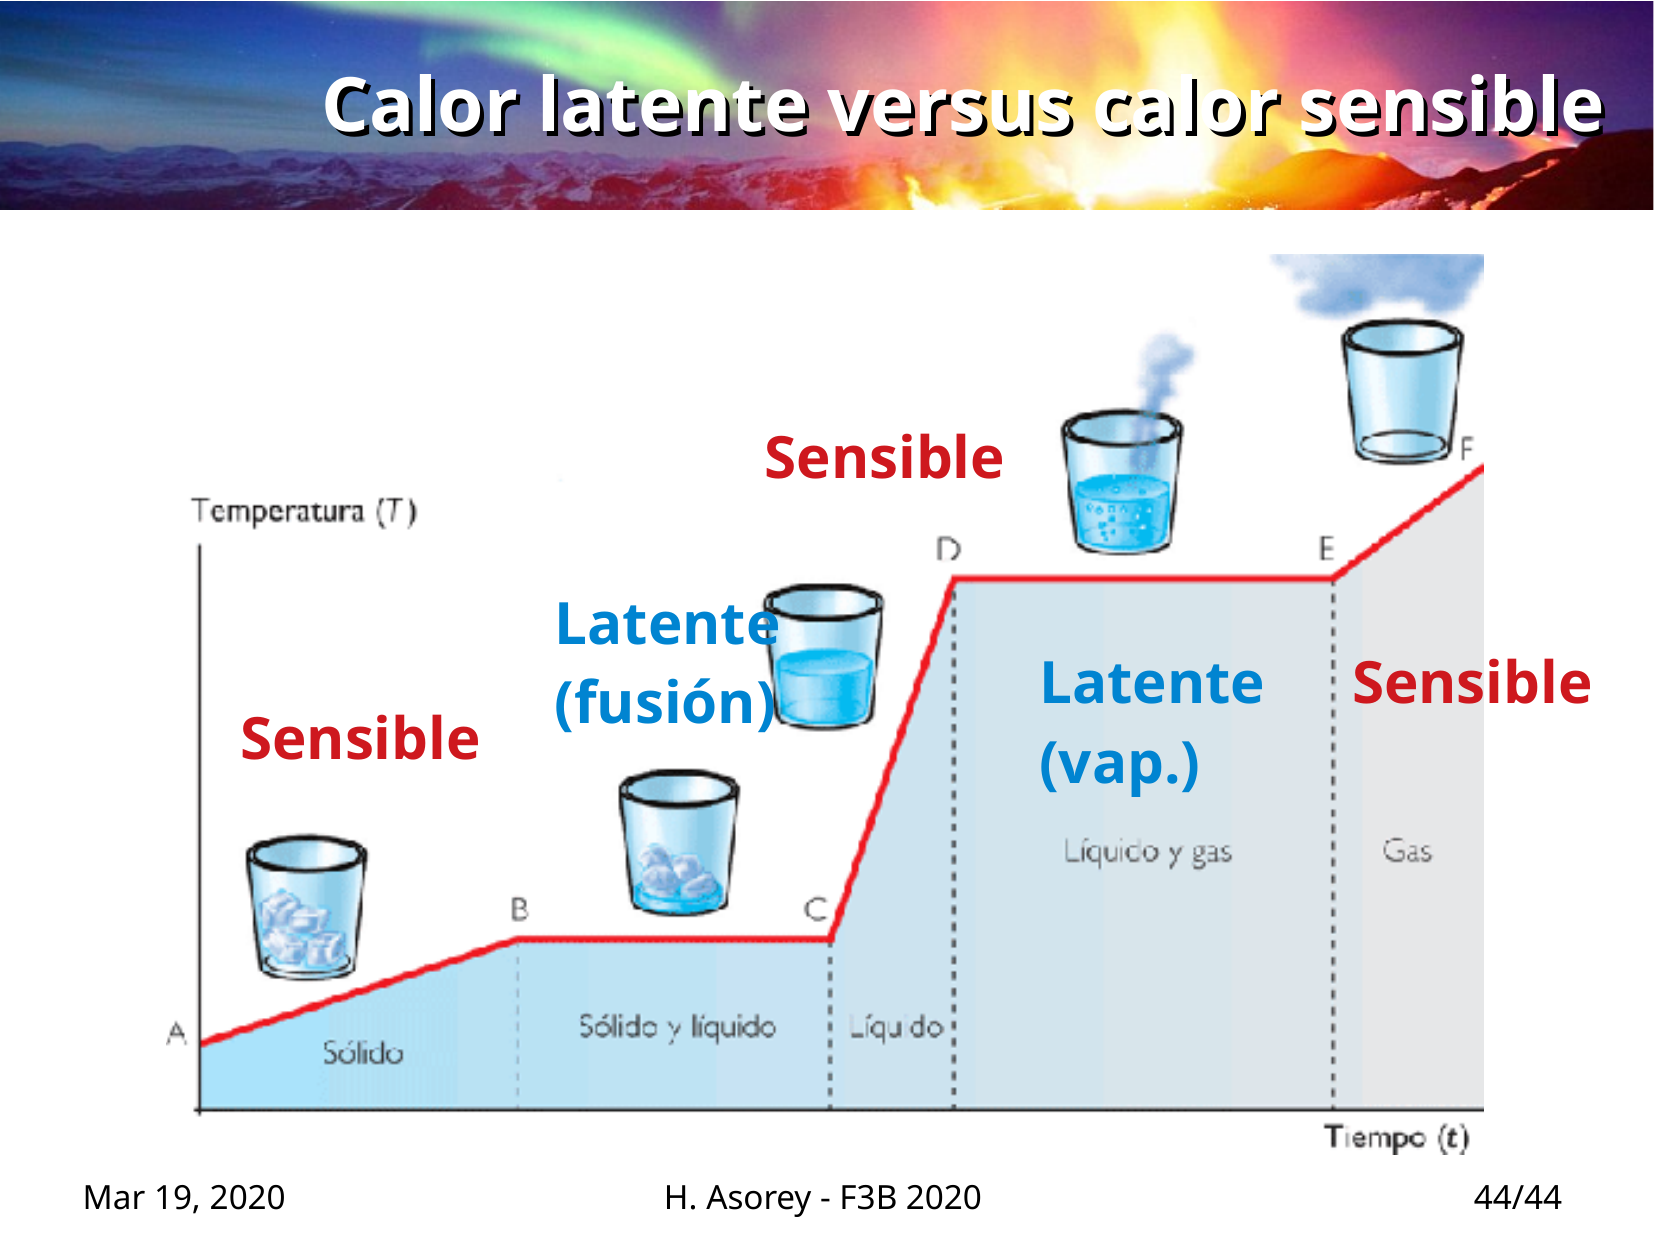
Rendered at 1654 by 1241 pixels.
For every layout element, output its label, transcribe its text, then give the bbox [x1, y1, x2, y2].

text_box Latente (vap.) [1024, 634, 1257, 791]
text_box Latente (fusión) [540, 574, 773, 732]
picture [166, 254, 1484, 1156]
text_box Sensible [750, 409, 993, 496]
text_box Sensible [1337, 634, 1581, 721]
text_box Sensible [225, 690, 469, 776]
title Calor latente versus calor sensible [45, 15, 1606, 191]
picture [0, 1, 1654, 210]
